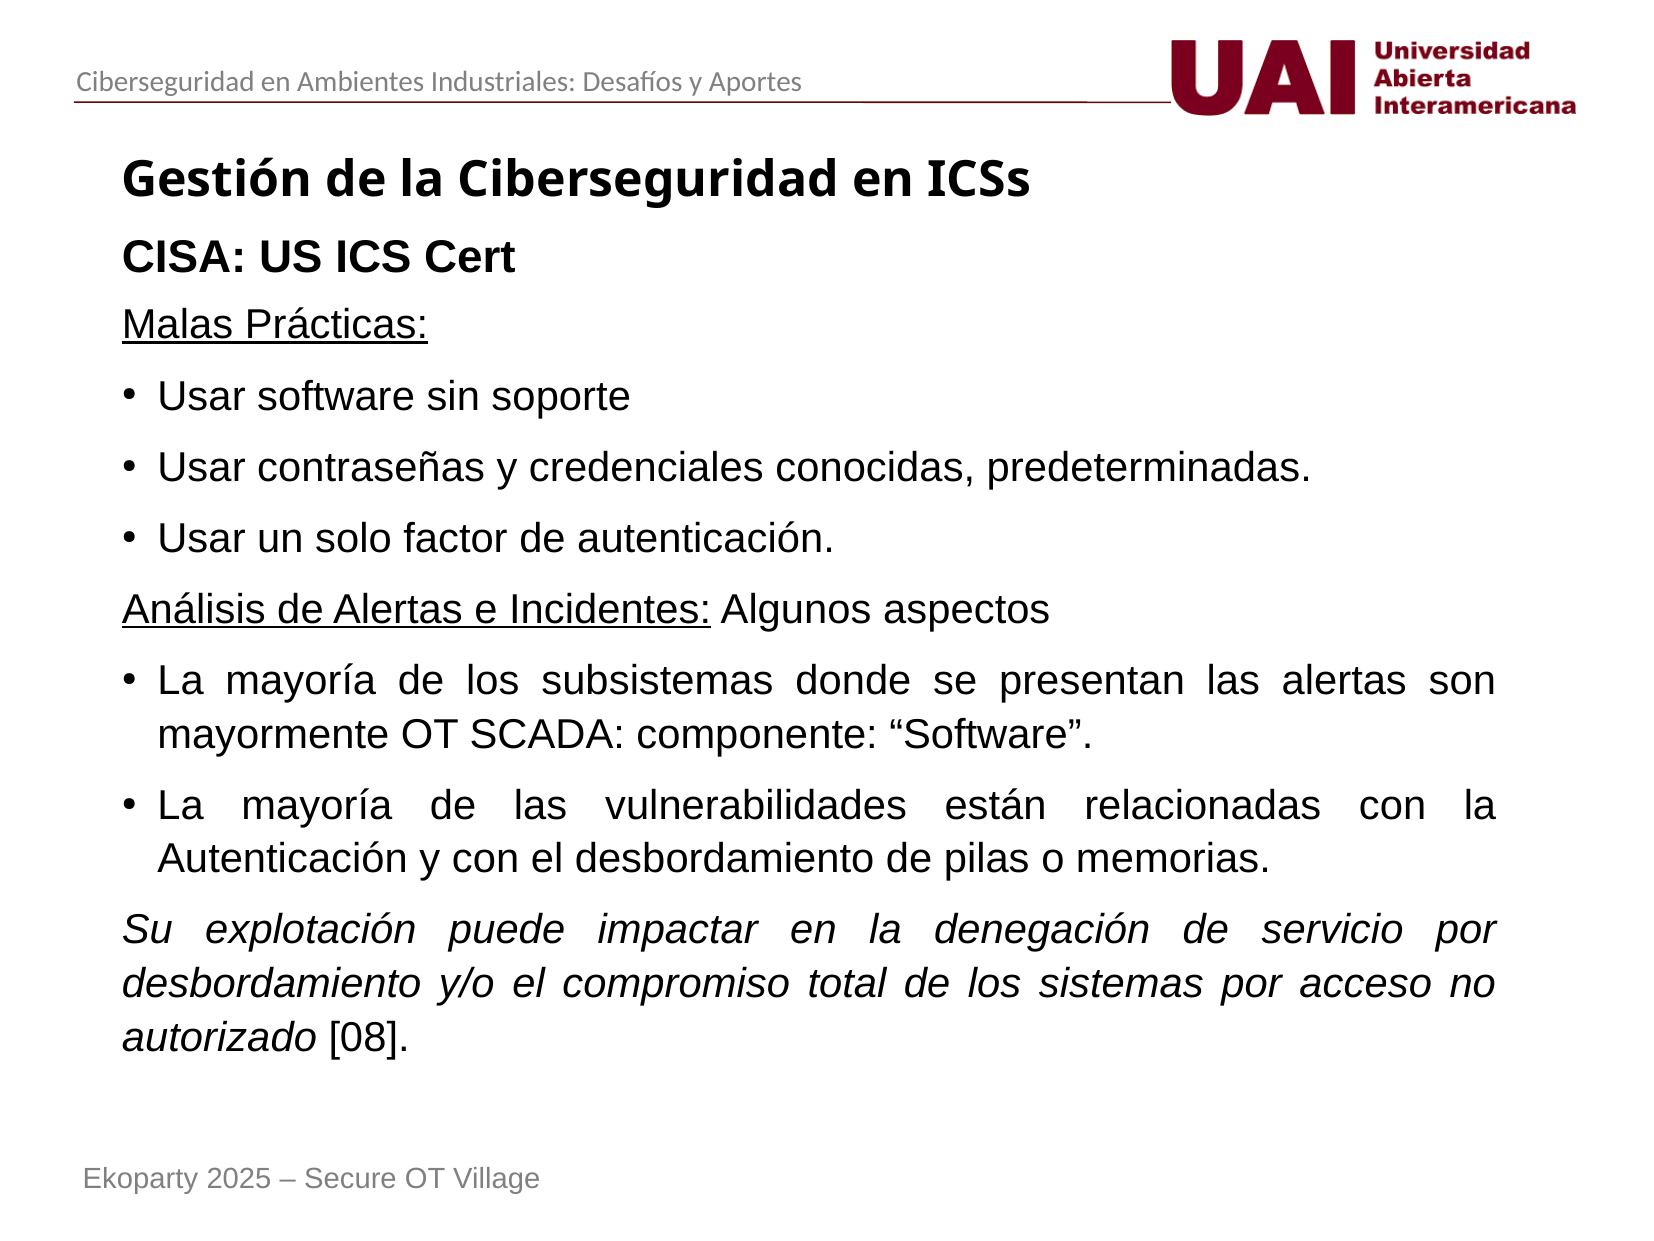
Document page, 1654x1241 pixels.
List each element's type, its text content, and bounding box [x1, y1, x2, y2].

picture [1171, 40, 1577, 116]
text_box Gestión de la Ciberseguridad en ICSs [106, 135, 1224, 219]
text_box CISA: US ICS Cert Malas Prácticas: Usar software sin soporte Usar contraseñas y credenciales conocidas, predeterminadas. Usar un solo factor de autenticación. Análisis de Alertas e Incidentes: Algunos aspectos La mayoría de los subsistemas donde se presentan las alertas son mayormente OT SCADA: componente: “Software”. La mayoría de las vulnerabilidades están relacionadas con la Autenticación y con el desbordamiento de pilas o memorias. Su explotación puede impactar en la denegación de servicio por desbordamiento y/o el compromiso total de los sistemas por acceso no autorizado [08]. [107, 223, 1512, 1089]
